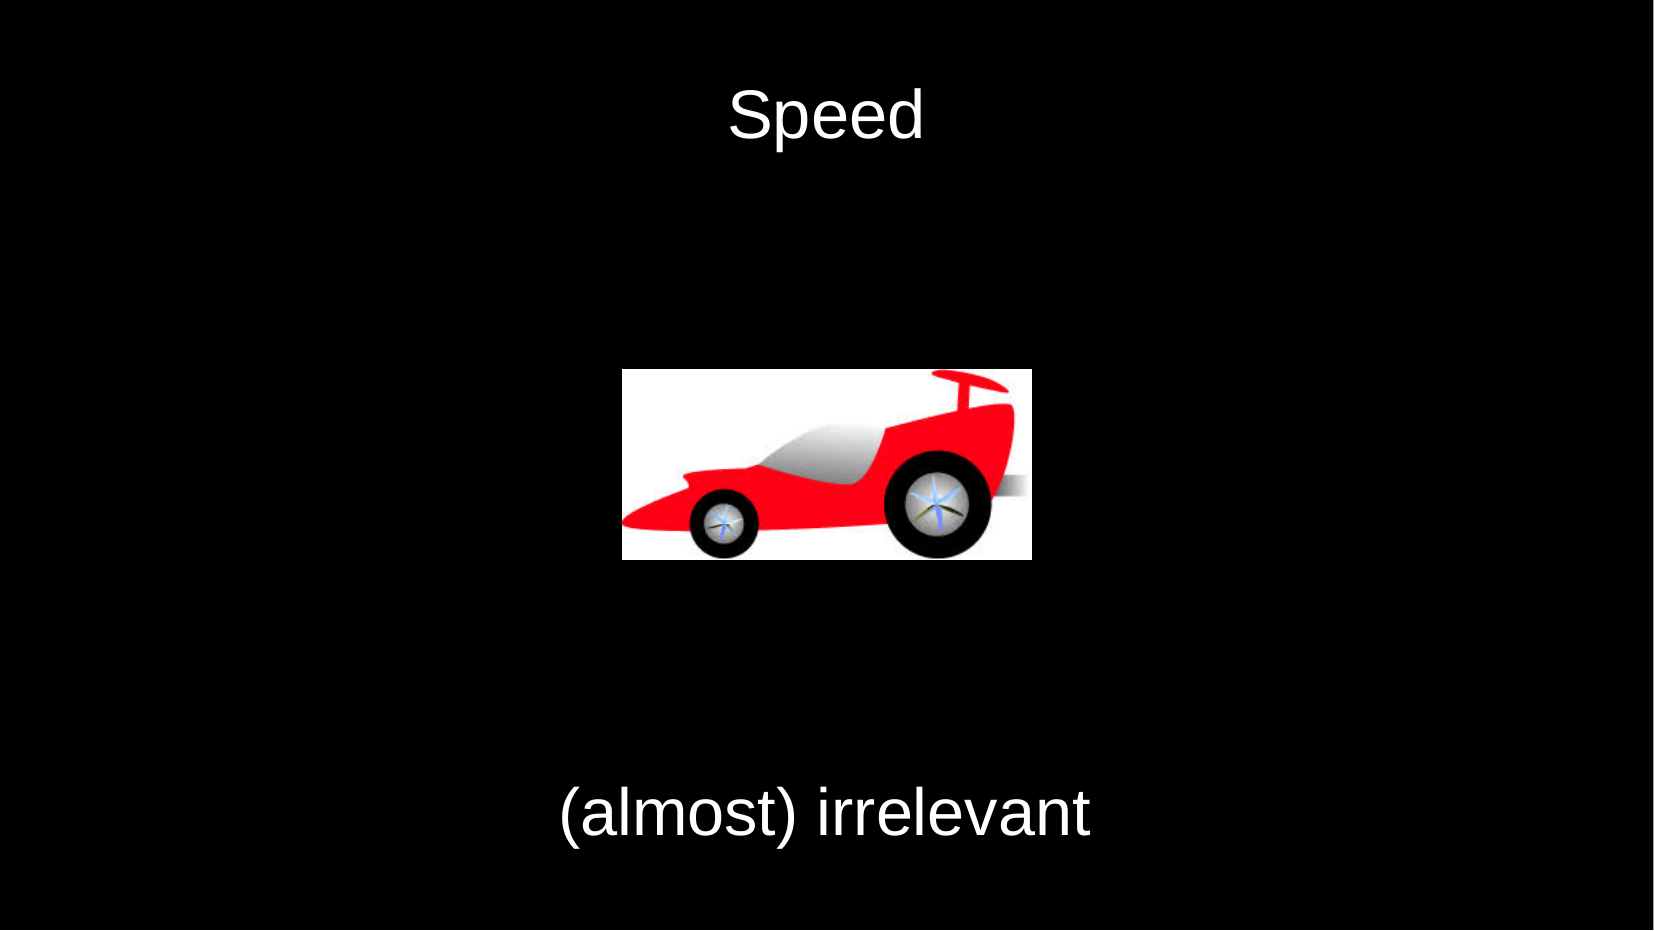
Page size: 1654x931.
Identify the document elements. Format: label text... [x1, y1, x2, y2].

text_box (almost) irrelevant [543, 767, 1123, 876]
title Speed [82, 37, 1571, 193]
picture [622, 369, 1032, 560]
